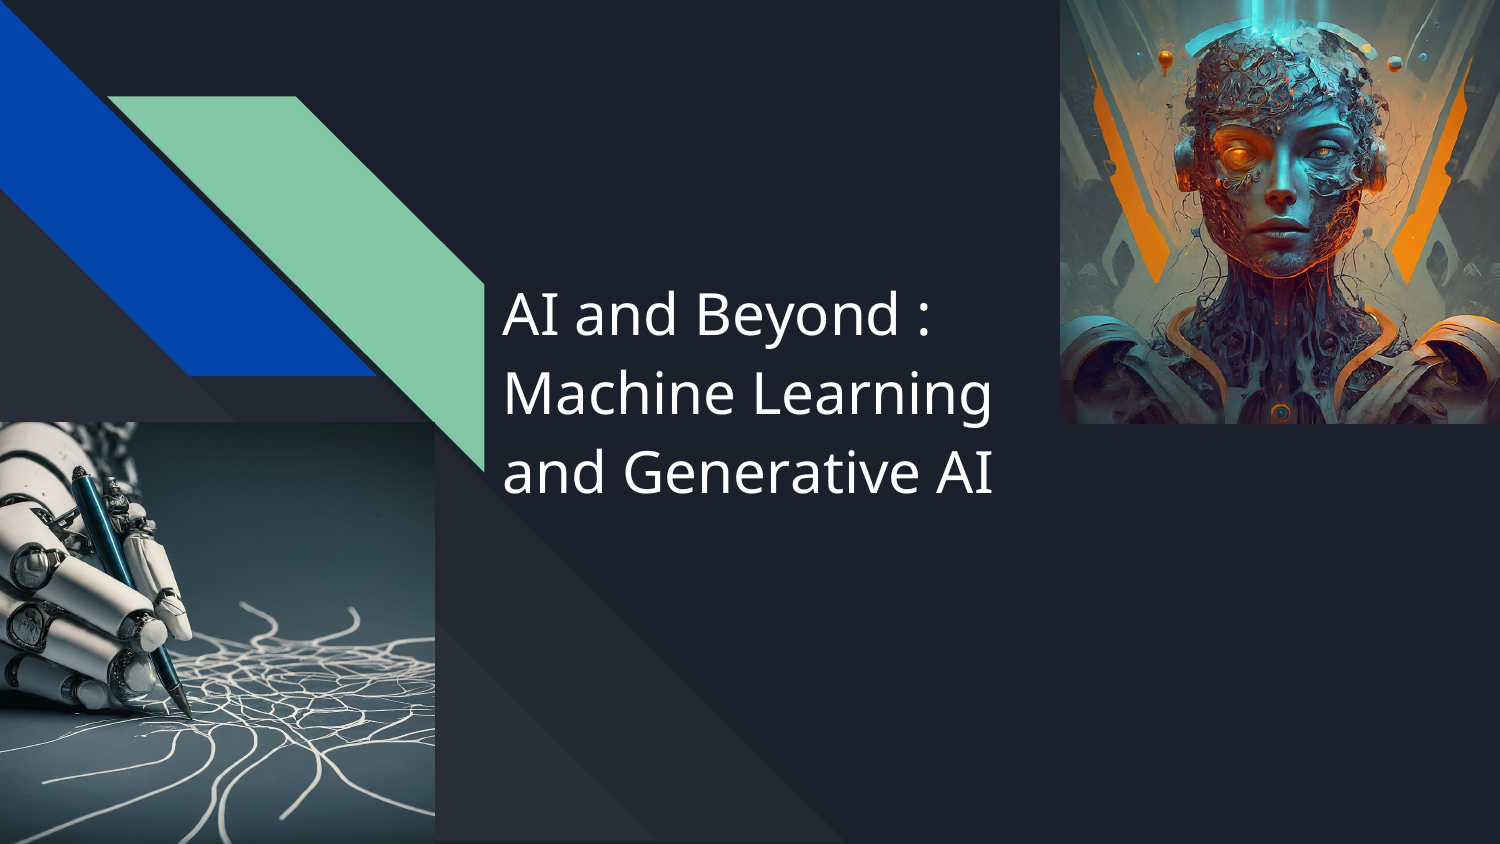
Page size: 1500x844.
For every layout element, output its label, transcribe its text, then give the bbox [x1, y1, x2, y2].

title AI and Beyond : Machine Learning and Generative AI [487, 257, 1083, 586]
picture [1060, 0, 1500, 424]
picture [0, 423, 435, 844]
